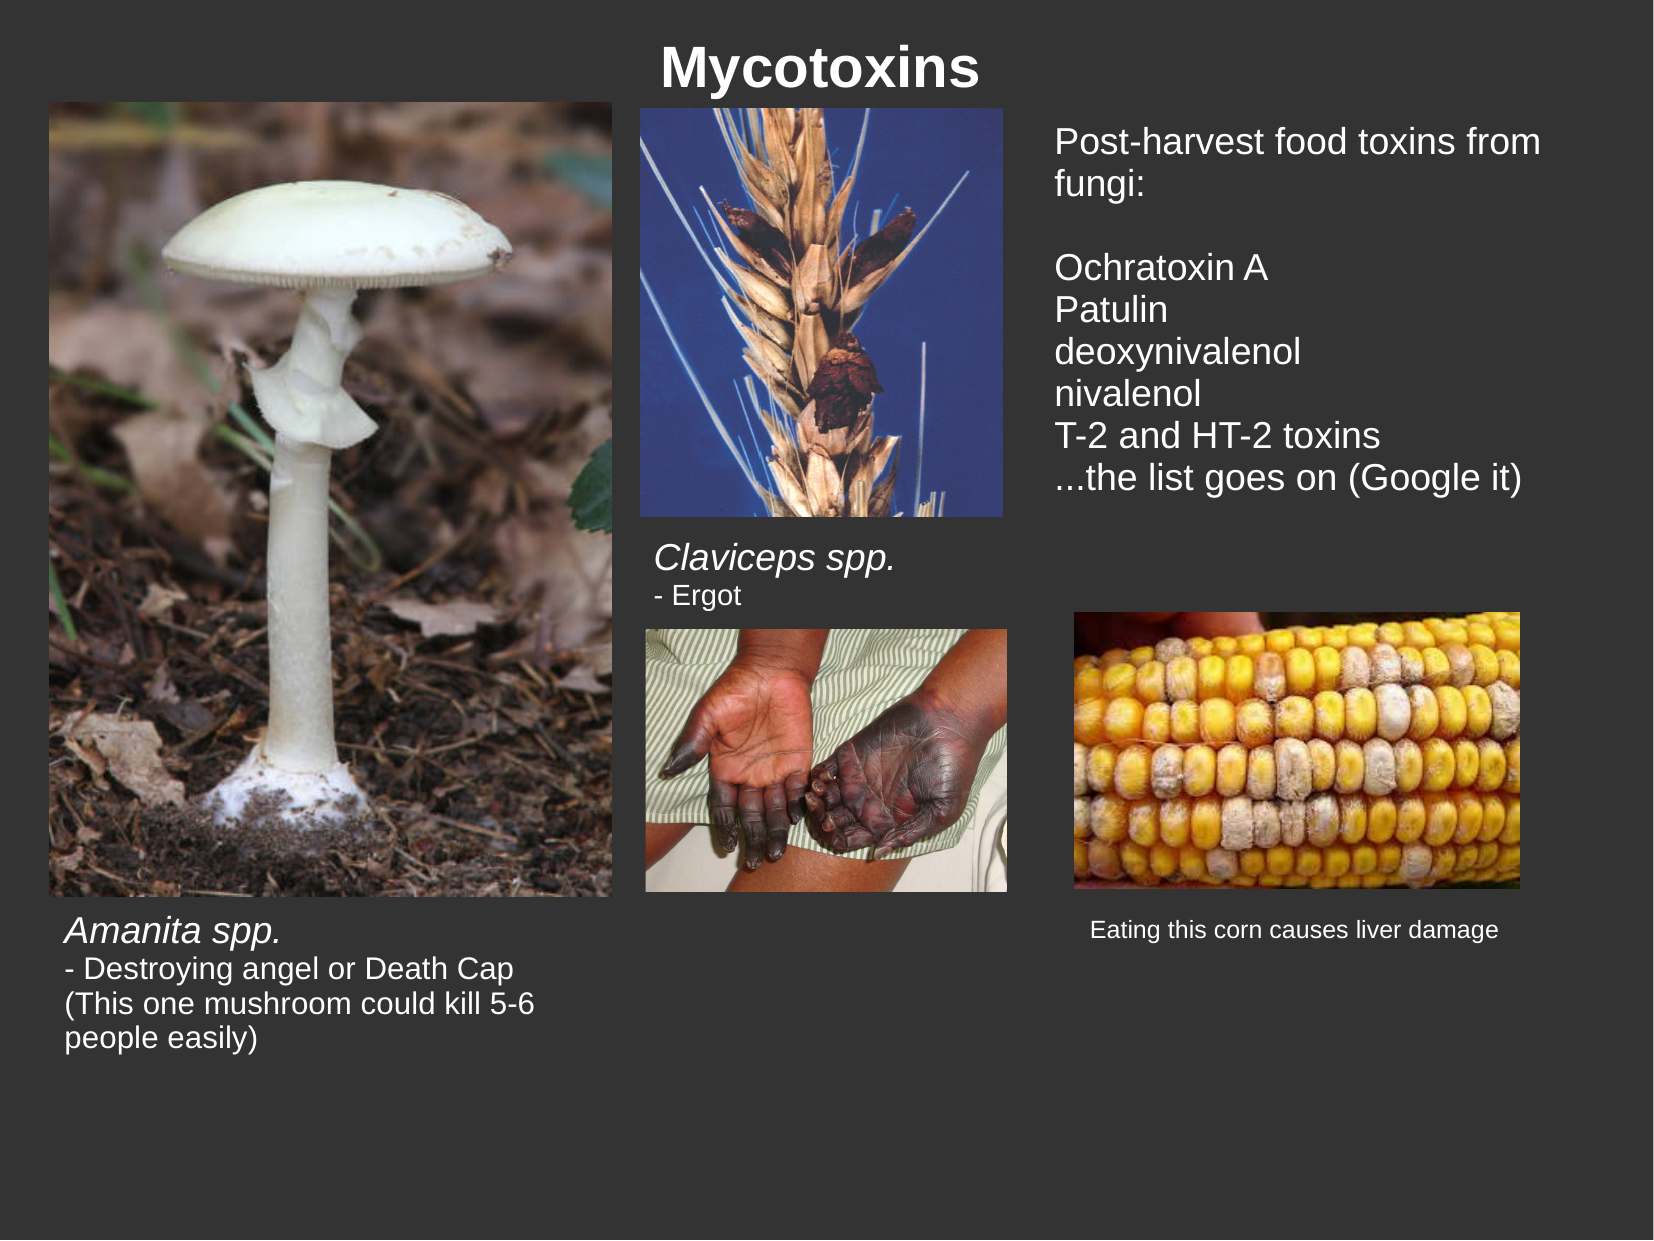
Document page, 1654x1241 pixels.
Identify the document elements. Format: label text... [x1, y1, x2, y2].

text_box Amanita spp. - Destroying angel or Death Cap (This one mushroom could kill 5-6 people easily) [49, 901, 633, 1063]
picture [640, 108, 1003, 517]
picture [1074, 612, 1520, 889]
text_box Eating this corn causes liver damage [1075, 908, 1529, 951]
picture [645, 629, 1007, 892]
text_box Post-harvest food toxins from fungi: Ochratoxin A Patulin deoxynivalenol nivalenol T-2 and HT-2 toxins ...the list goes on (Google it) [1039, 112, 1633, 590]
picture [49, 102, 612, 897]
text_box Claviceps spp. - Ergot [638, 529, 1020, 619]
text_box Mycotoxins [9, 27, 1633, 108]
